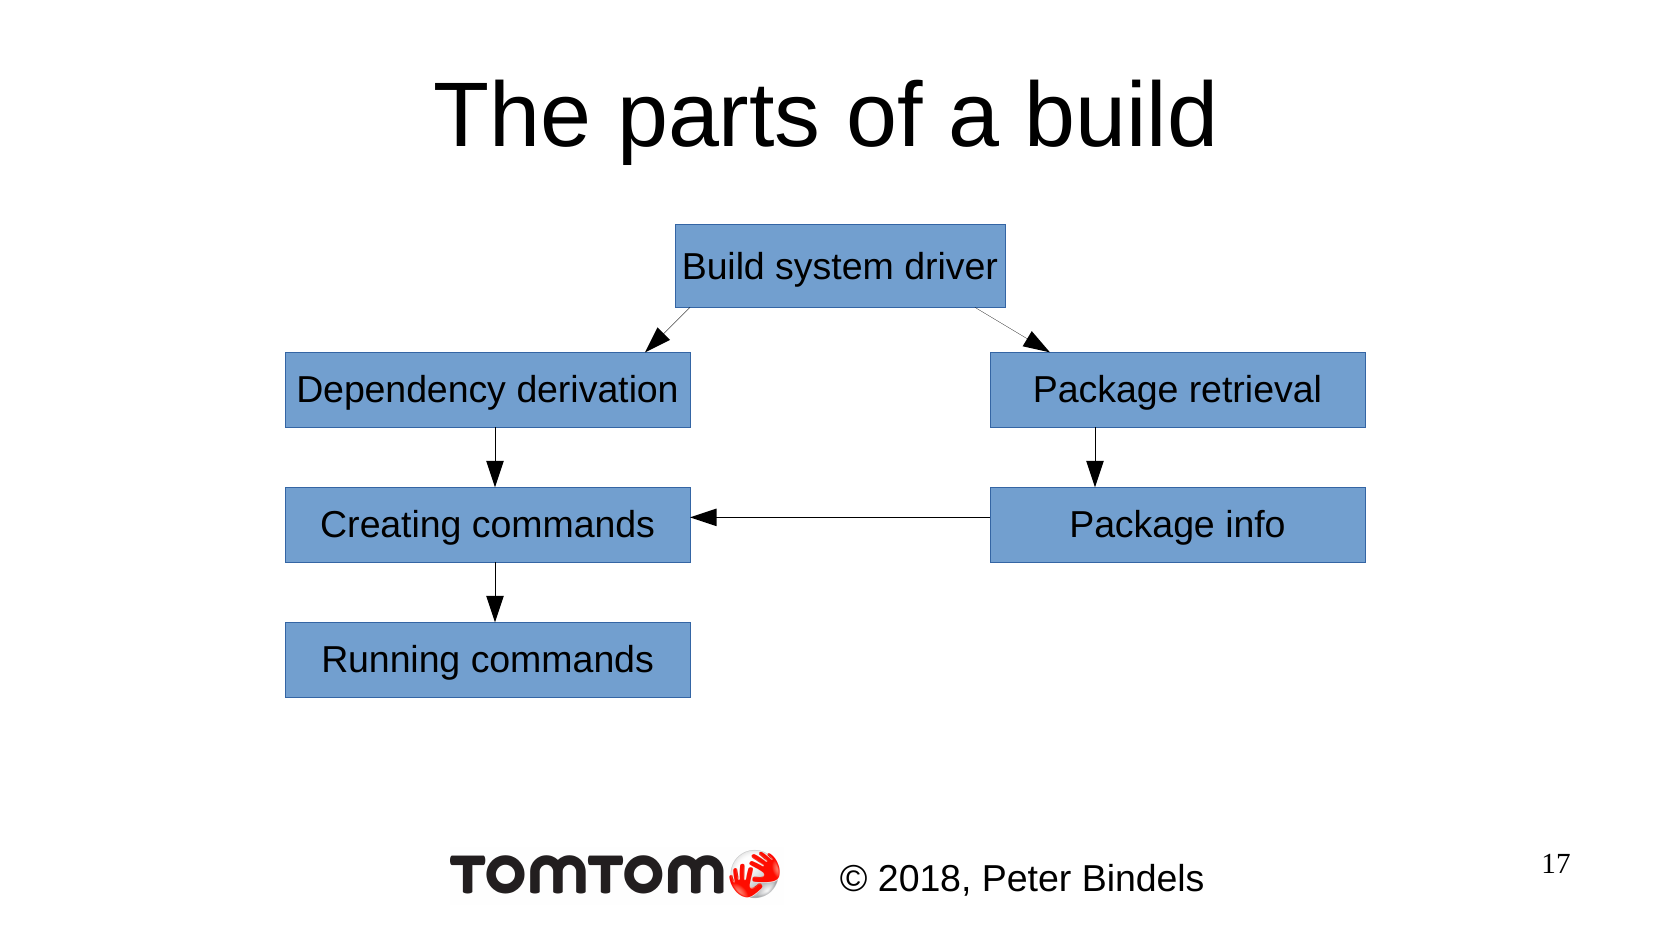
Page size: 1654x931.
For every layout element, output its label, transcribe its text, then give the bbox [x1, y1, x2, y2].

text_box Build system driver [675, 224, 1006, 308]
picture [450, 847, 784, 905]
text_box Running commands [285, 622, 691, 698]
text_box Package retrieval [990, 352, 1366, 428]
text_box Creating commands [285, 487, 691, 563]
text_box Package info [990, 487, 1366, 563]
text_box Dependency derivation [285, 352, 691, 428]
title The parts of a build [82, 28, 1571, 201]
